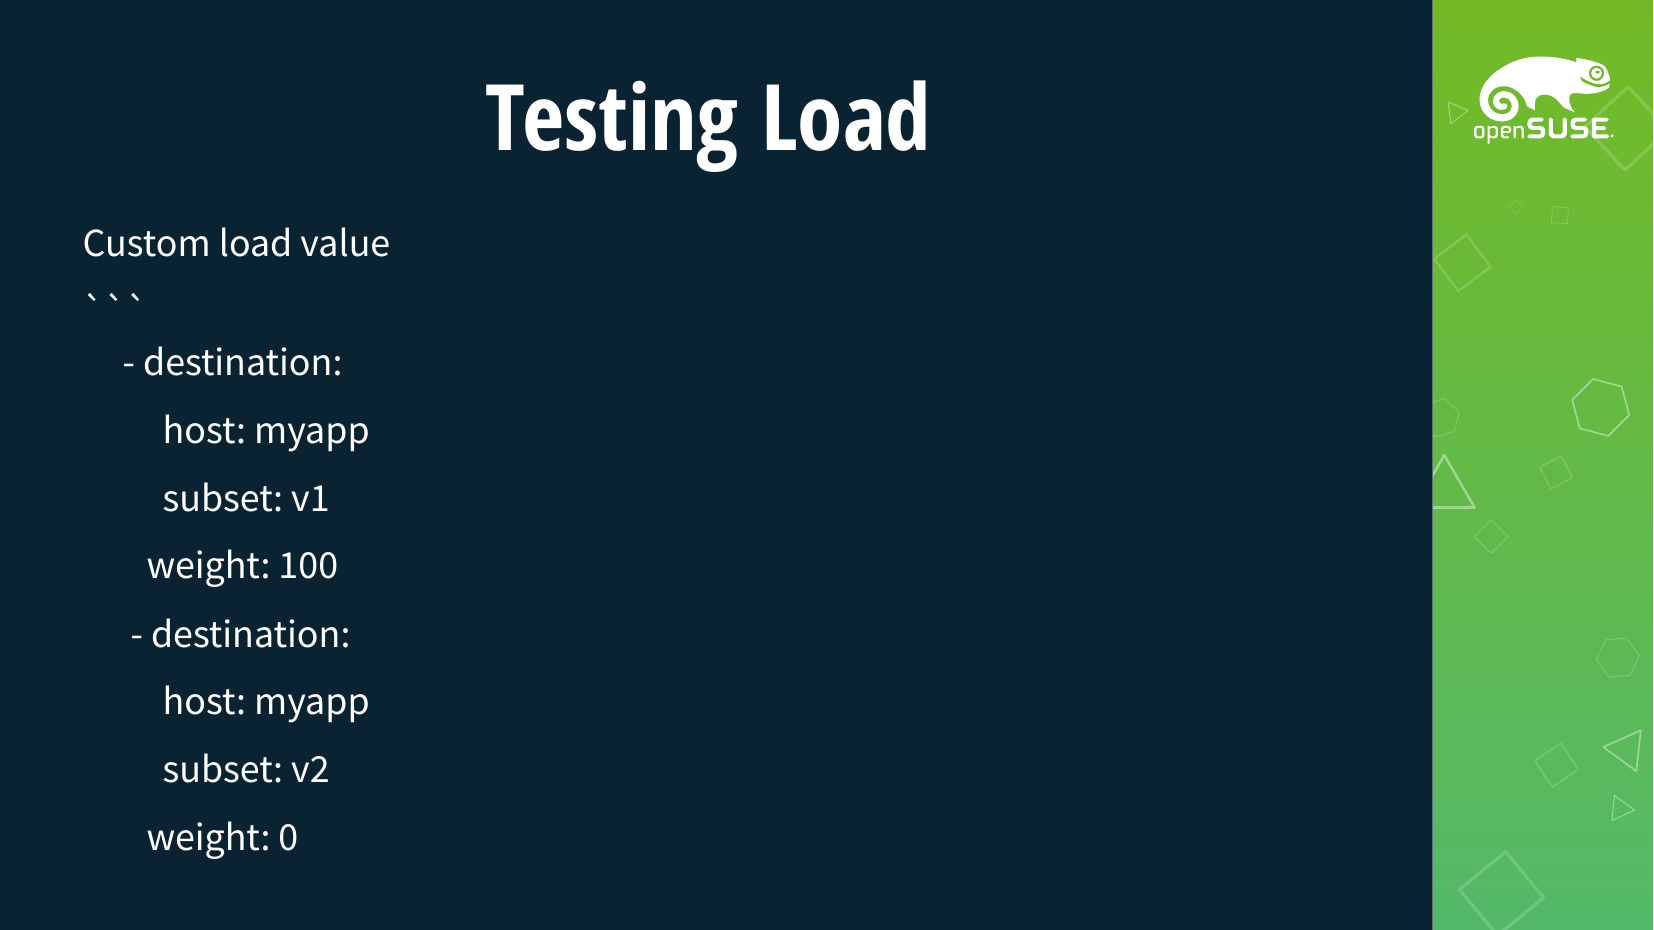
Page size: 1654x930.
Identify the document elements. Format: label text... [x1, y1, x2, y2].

list Custom load value ``` - destination: host: myapp subset: v1 weight: 100 - destination: host: myapp subset: v2 weight: 0 [82, 217, 1336, 871]
title Testing Load [82, 37, 1336, 193]
